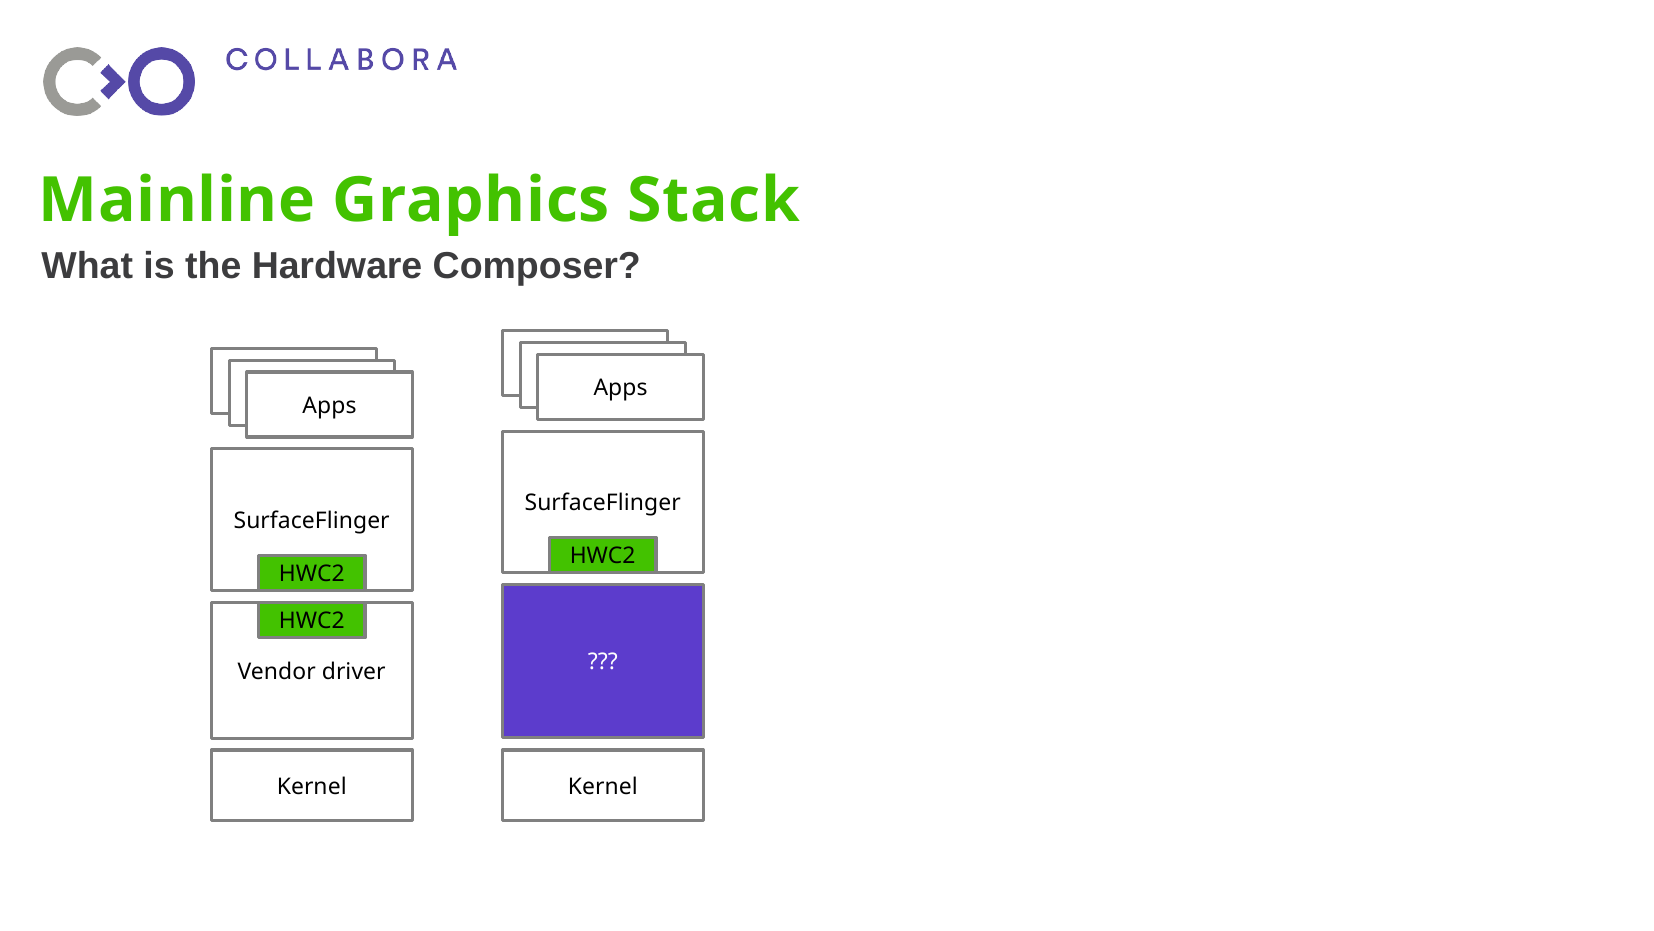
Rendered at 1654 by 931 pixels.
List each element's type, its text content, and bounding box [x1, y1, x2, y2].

text_box [211, 348, 395, 426]
text_box Apps [537, 354, 704, 420]
text_box Kernel [502, 750, 704, 821]
text_box HWC2 [258, 555, 366, 591]
text_box SurfaceFlinger [211, 448, 413, 591]
text_box What is the Hardware Composer? [41, 240, 1614, 290]
text_box ??? [502, 584, 704, 738]
text_box HWC2 [549, 537, 657, 573]
text_box Apps [246, 372, 413, 438]
text_box Vendor driver [211, 602, 413, 739]
text_box [502, 330, 686, 408]
picture [43, 47, 457, 116]
text_box HWC2 [258, 602, 366, 638]
text_box Kernel [211, 750, 413, 821]
text_box SurfaceFlinger [502, 431, 704, 573]
title Mainline Graphics Stack [38, 159, 1614, 216]
